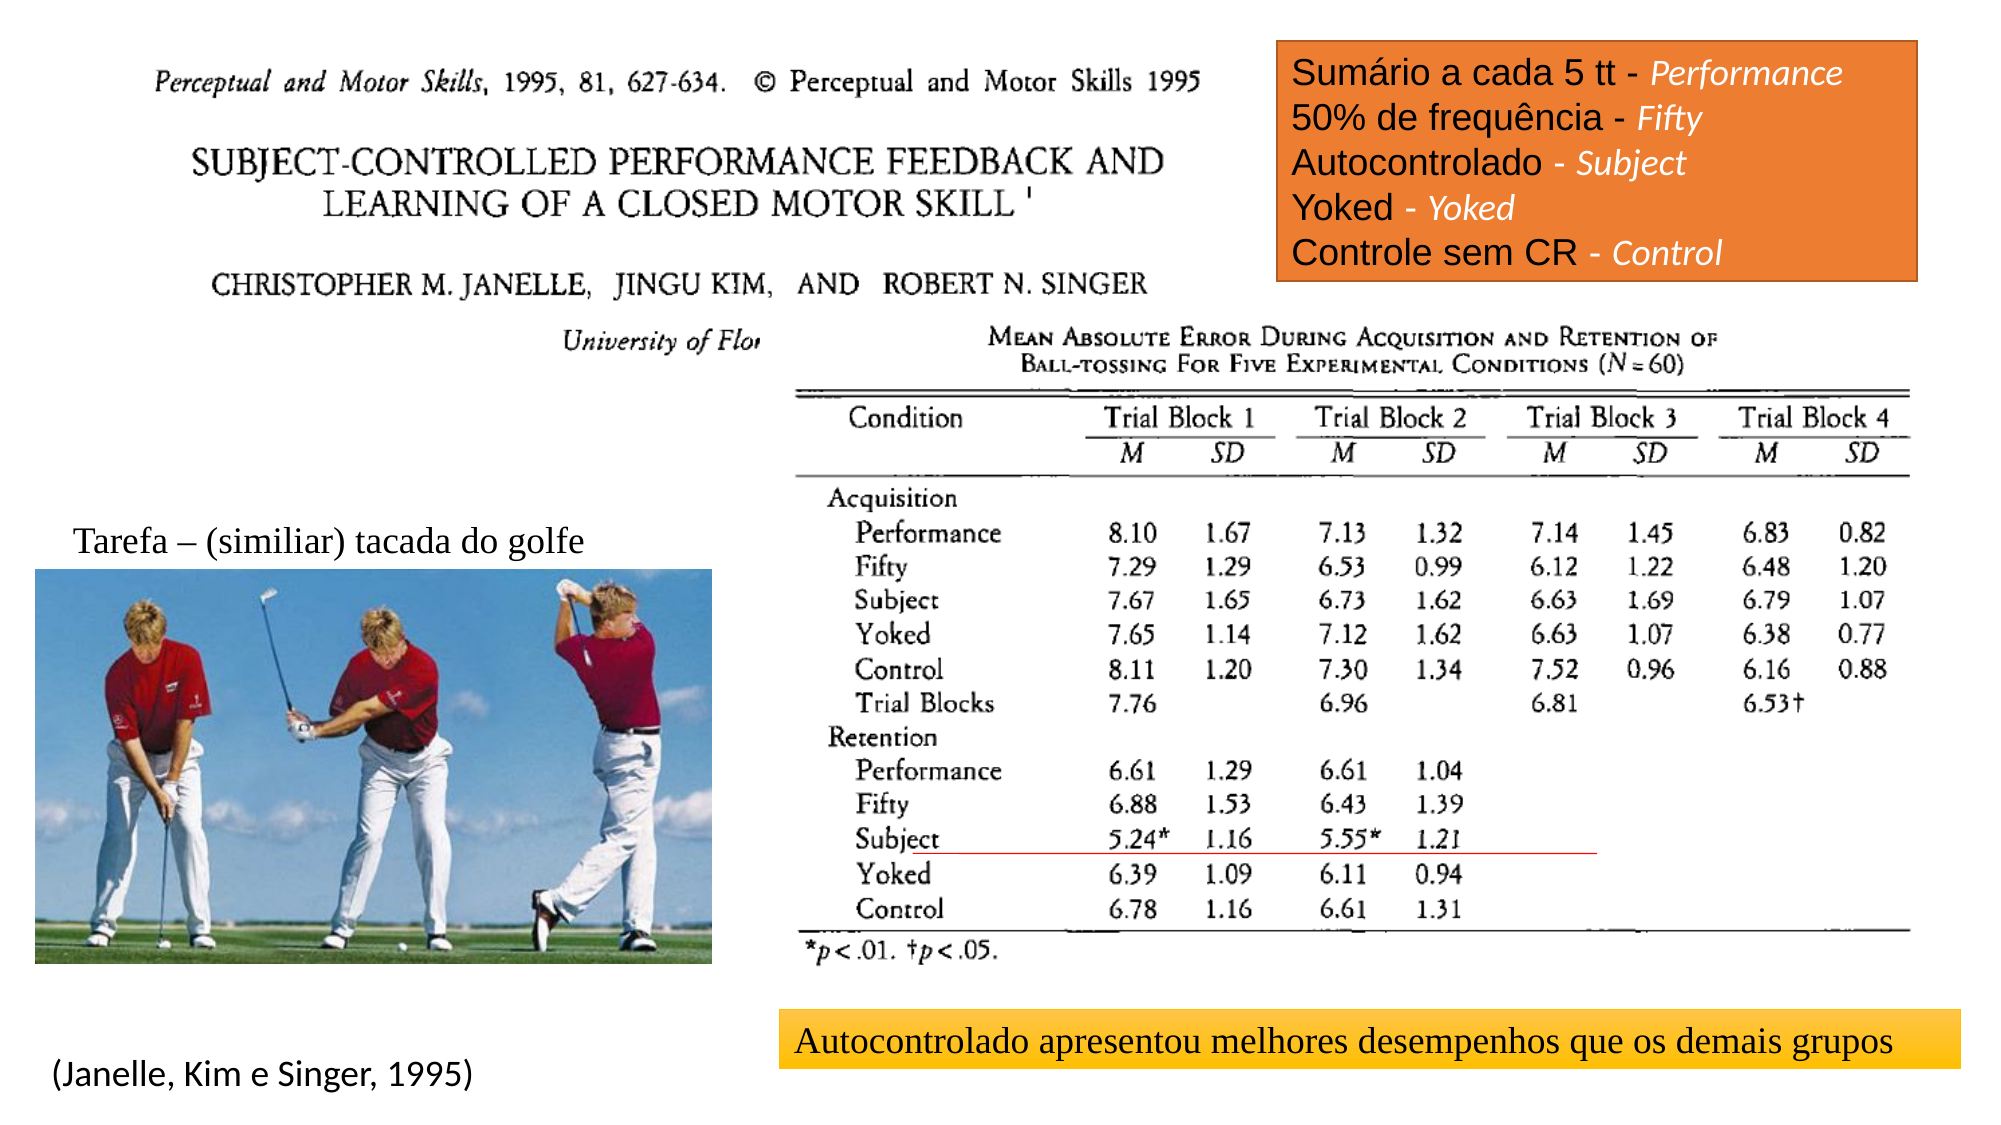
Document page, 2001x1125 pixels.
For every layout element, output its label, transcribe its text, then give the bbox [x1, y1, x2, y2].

text_box Tarefa – (similiar) tacada do golfe [58, 508, 610, 569]
picture [35, 569, 712, 964]
text_box Autocontrolado apresentou melhores desempenhos que os demais grupos [779, 1009, 1961, 1069]
picture [113, 0, 2000, 999]
text_box Sumário a cada 5 tt - Performance 50% de frequência - Fifty Autocontrolado - Subject Yoked - Yoked Controle sem CR - Control [1276, 40, 1918, 281]
text_box (Janelle, Kim e Singer, 1995) [36, 1041, 490, 1102]
